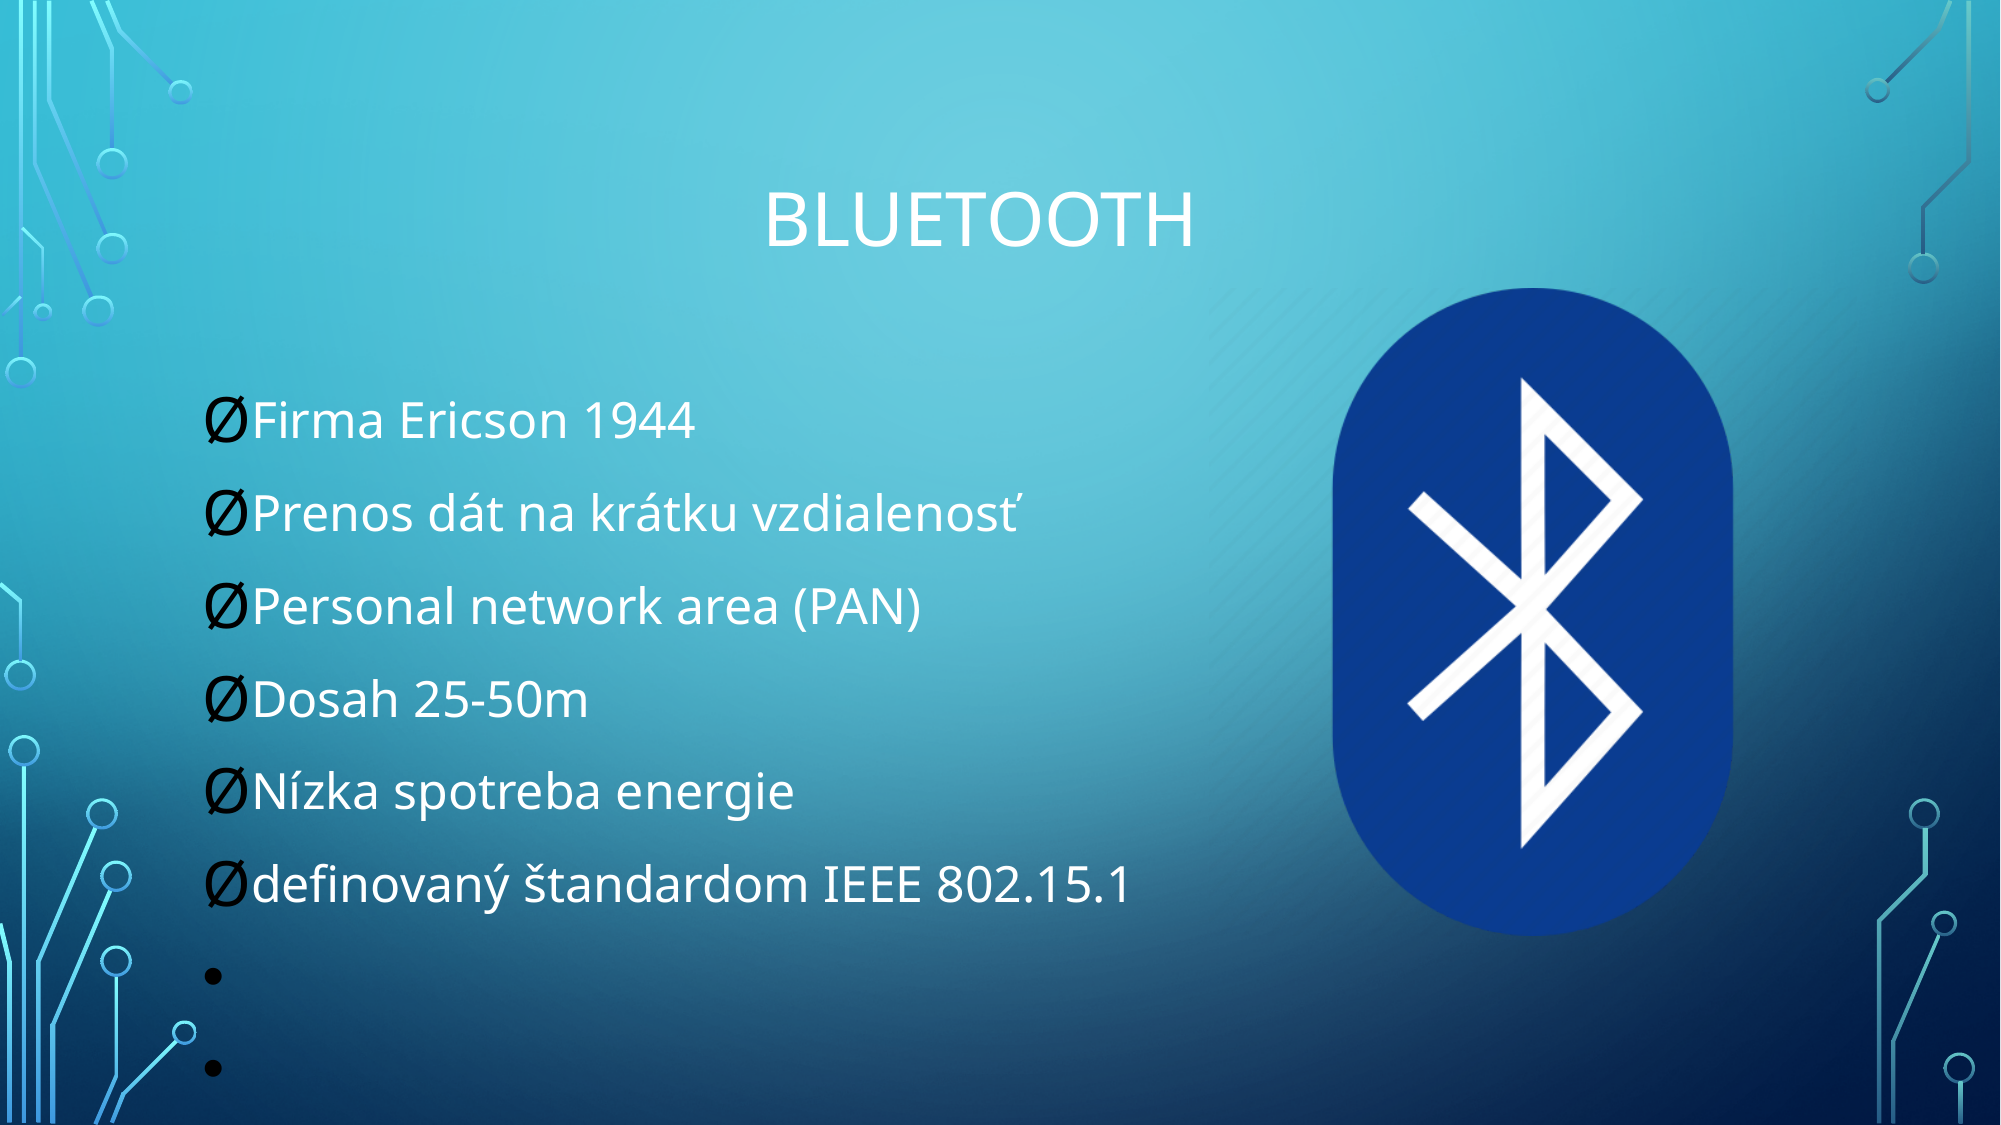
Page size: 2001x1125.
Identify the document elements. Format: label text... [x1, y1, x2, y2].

picture [1209, 288, 1857, 936]
list Firma Ericson 1944 Prenos dát na krátku vzdialenosť Personal network area (PAN) Dosah 25-50m Nízka spotreba energie definovaný štandardom IEEE 802.15.1 [187, 369, 1813, 951]
title Bluetooth [187, 101, 1813, 344]
